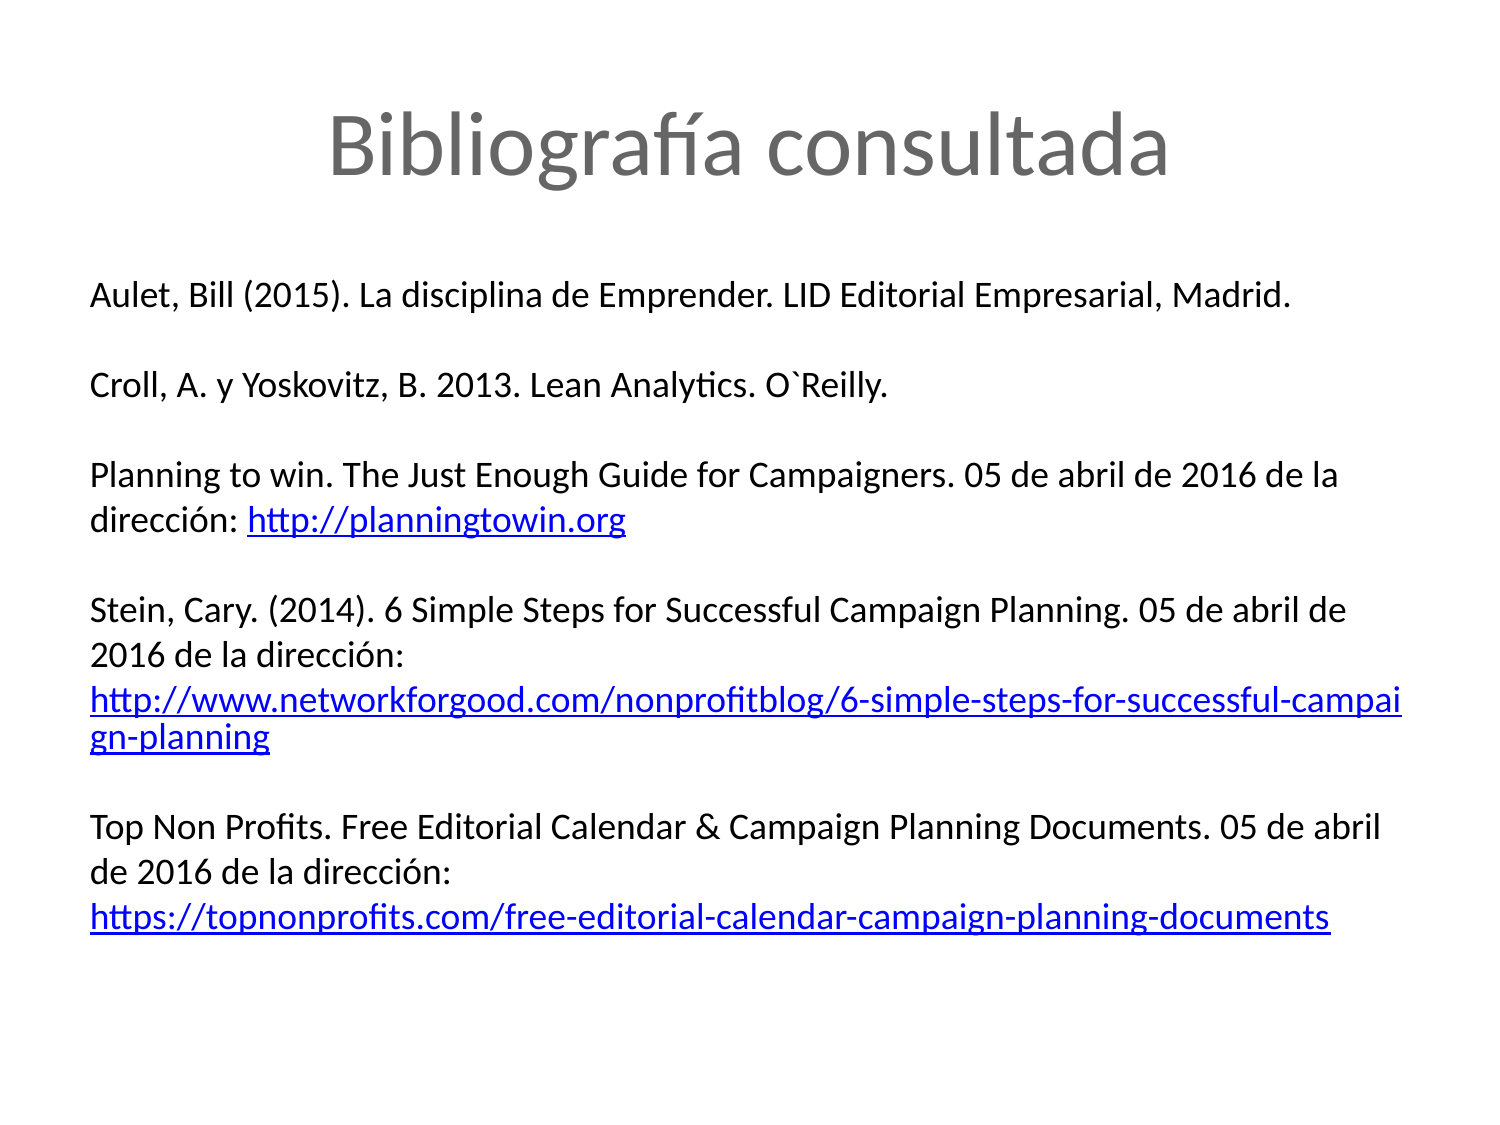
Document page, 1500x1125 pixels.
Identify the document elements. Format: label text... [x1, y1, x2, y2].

text_box Bibliografía consultada [75, 45, 1425, 233]
text_box Aulet, Bill (2015). La disciplina de Emprender. LID Editorial Empresarial, Madrid. Croll, A. y Yoskovitz, B. 2013. Lean Analytics. O`Reilly. Planning to win. The Just Enough Guide for Campaigners. 05 de abril de 2016 de la dirección: http://planningtowin.org Stein, Cary. (2014). 6 Simple Steps for Successful Campaign Planning. 05 de abril de 2016 de la dirección: http://www.networkforgood.com/nonprofitblog/6-simple-steps-for-successful-campaign-planning Top Non Profits. Free Editorial Calendar & Campaign Planning Documents. 05 de abril de 2016 de la dirección: https://topnonprofits.com/free-editorial-calendar-campaign-planning-documents [75, 262, 1425, 1005]
